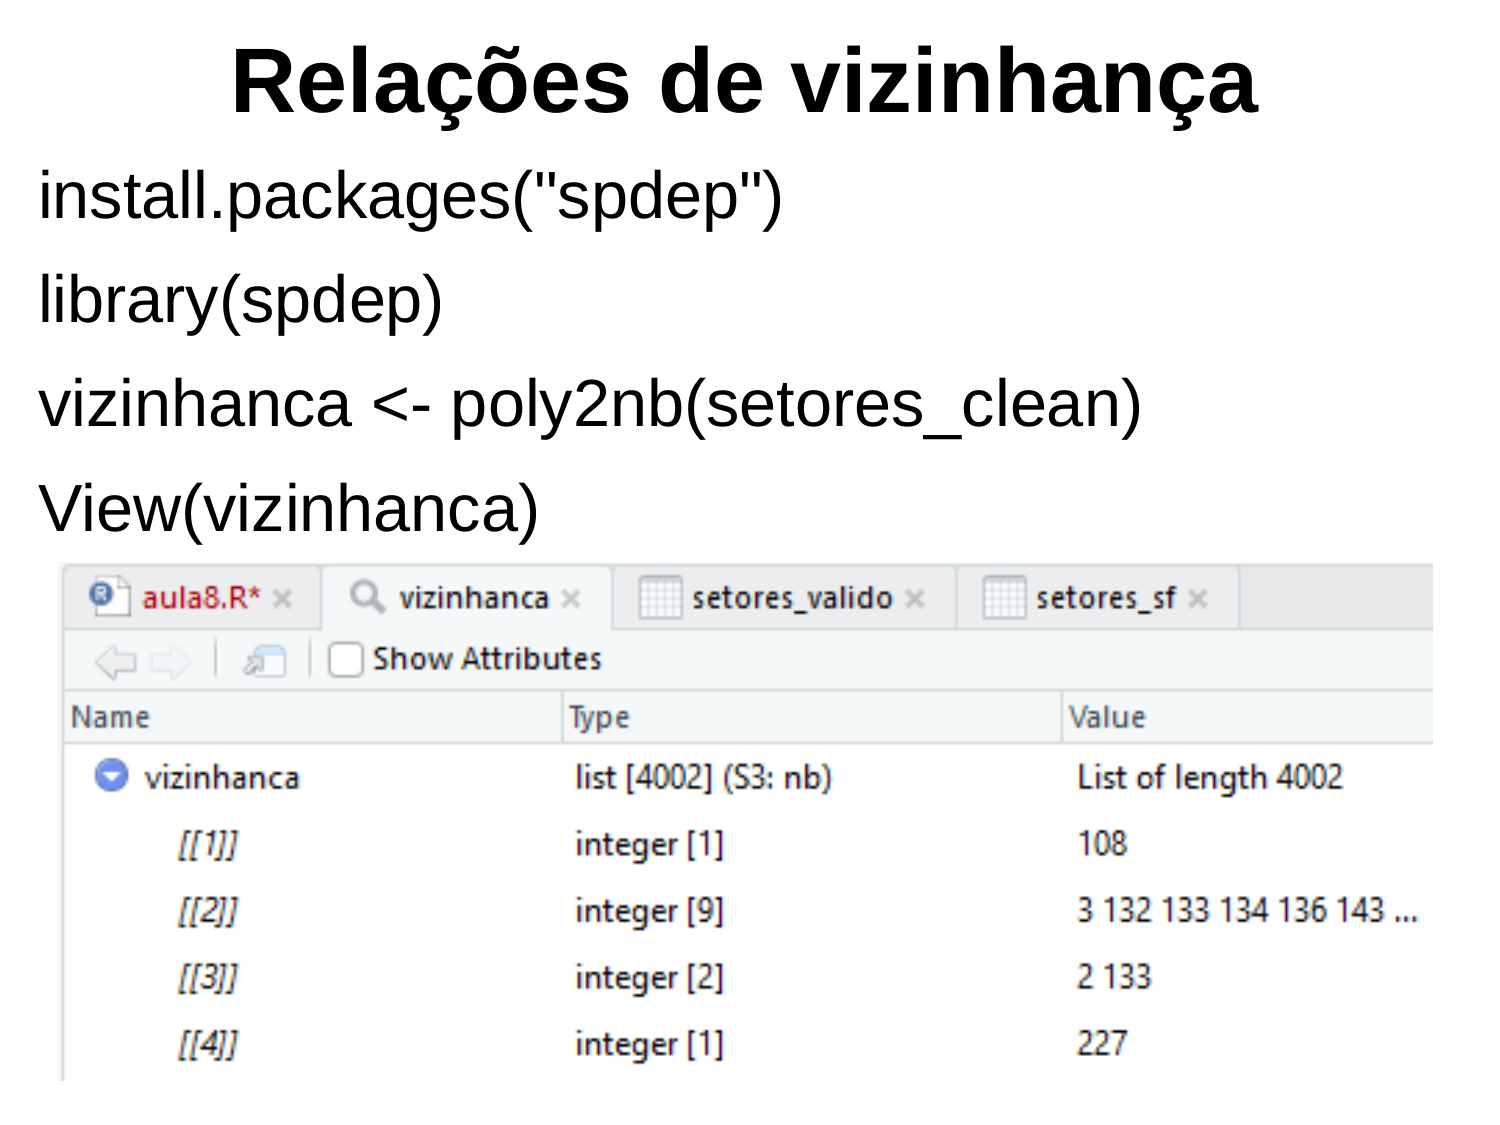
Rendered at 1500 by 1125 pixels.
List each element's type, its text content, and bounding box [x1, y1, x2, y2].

title Relações de vizinhança [98, 28, 1393, 133]
picture [57, 562, 1433, 1081]
list install.packages("spdep") library(spdep) vizinhanca <- poly2nb(setores_clean) View(vizinhanca) [38, 157, 1332, 872]
